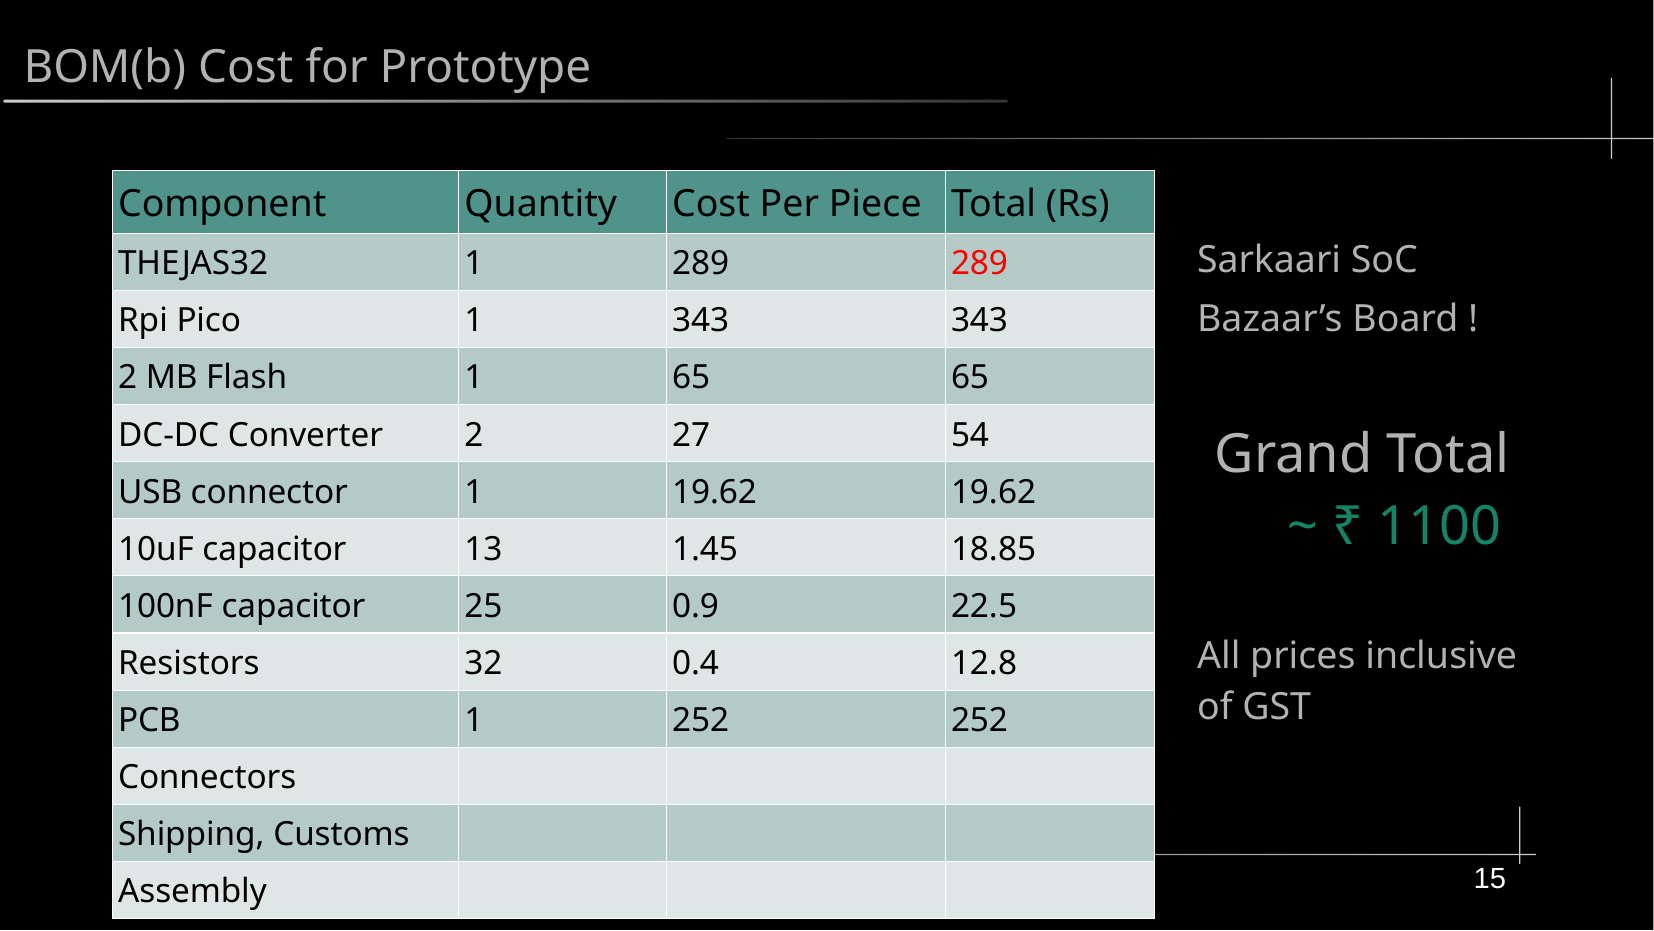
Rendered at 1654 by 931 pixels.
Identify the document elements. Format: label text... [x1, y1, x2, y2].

table_cell 0.9 [667, 576, 945, 632]
table_cell 1 [459, 348, 666, 404]
table_cell 54 [946, 405, 1154, 461]
table_cell DC-DC Converter [113, 405, 458, 461]
table_cell 289 [667, 234, 945, 290]
table_cell 1 [459, 234, 666, 290]
table_cell 32 [459, 634, 666, 690]
table_cell 22.5 [946, 576, 1154, 632]
table_cell [459, 862, 666, 918]
title BOM(b) Cost for Prototype [23, 11, 1589, 119]
table_cell 65 [946, 348, 1154, 404]
table_cell Shipping, Customs [113, 805, 458, 861]
table_cell [459, 748, 666, 804]
table_cell 19.62 [946, 462, 1154, 518]
table_cell Connectors [113, 748, 458, 804]
table_cell 100nF capacitor [113, 576, 458, 632]
text_box Sarkaari SoC [1182, 225, 1426, 284]
table_cell 252 [946, 691, 1154, 747]
text_box ~ ₹ 1100 [1272, 478, 1536, 559]
table_cell 1 [459, 462, 666, 518]
table_cell USB connector [113, 462, 458, 518]
table_cell THEJAS32 [113, 234, 458, 290]
table_cell 2 [459, 405, 666, 461]
table_header Component [113, 171, 458, 233]
table_cell 13 [459, 519, 666, 575]
table_cell 0.4 [667, 634, 945, 690]
table_header Total (Rs) [946, 171, 1154, 233]
table_cell Assembly [113, 862, 458, 918]
table_cell Rpi Pico [113, 291, 458, 347]
table_cell [946, 805, 1154, 861]
text_box All prices inclusive of GST [1182, 620, 1524, 726]
table_cell [667, 862, 945, 918]
table_cell 65 [667, 348, 945, 404]
table_header Cost Per Piece [667, 171, 945, 233]
table_cell 25 [459, 576, 666, 632]
table_cell 1 [459, 691, 666, 747]
table_cell 1.45 [667, 519, 945, 575]
table_cell PCB [113, 691, 458, 747]
table_cell 343 [667, 291, 945, 347]
text_box Grand Total [1200, 407, 1511, 488]
table_cell 2 MB Flash [113, 348, 458, 404]
text_box Bazaar’s Board ! [1182, 284, 1481, 344]
table_cell Resistors [113, 634, 458, 690]
table_cell 10uF capacitor [113, 519, 458, 575]
table_cell 343 [946, 291, 1154, 347]
table_cell 12.8 [946, 634, 1154, 690]
table_cell 19.62 [667, 462, 945, 518]
table_cell 18.85 [946, 519, 1154, 575]
table_cell 1 [459, 291, 666, 347]
table_cell 252 [667, 691, 945, 747]
table_cell [459, 805, 666, 861]
table_cell [667, 805, 945, 861]
table_cell [946, 748, 1154, 804]
table_cell 289 [946, 234, 1154, 290]
table_cell [667, 748, 945, 804]
table_header Quantity [459, 171, 666, 233]
table_cell 27 [667, 405, 945, 461]
table_cell [946, 862, 1154, 918]
